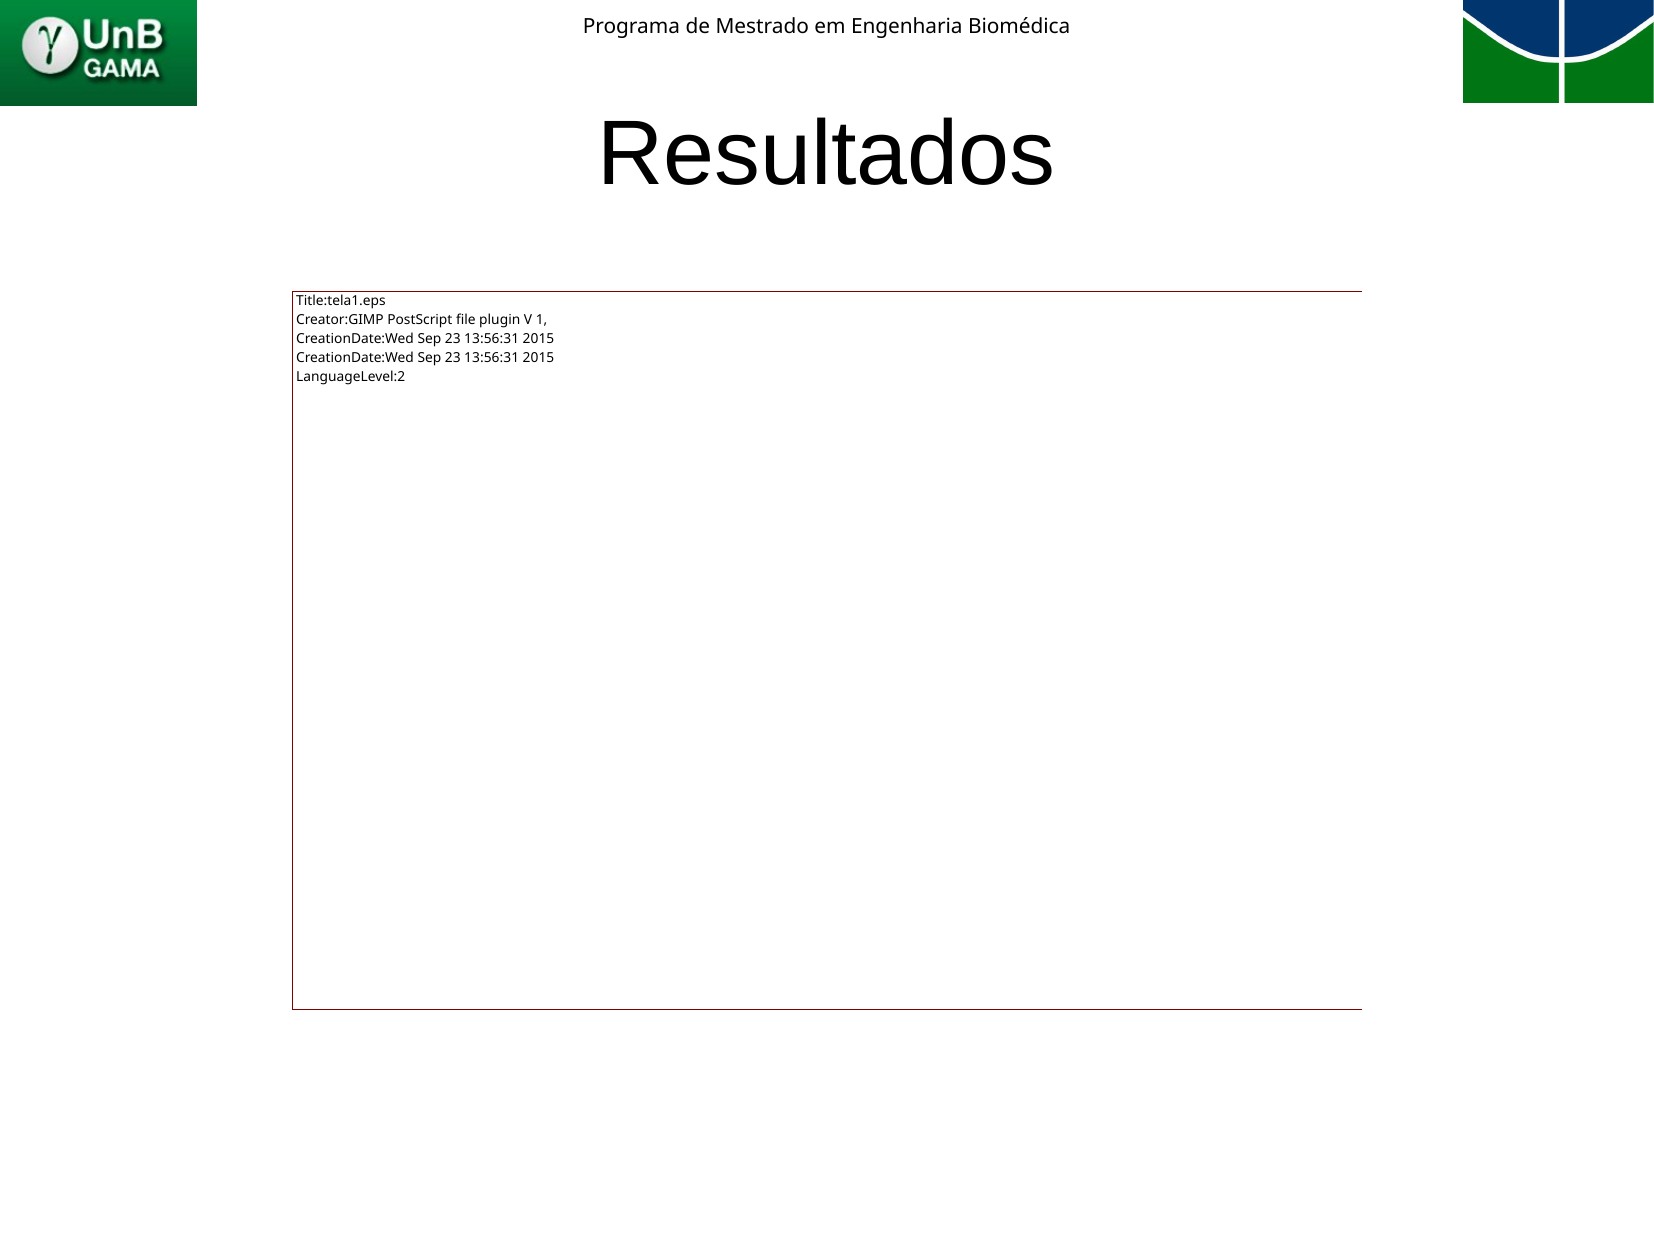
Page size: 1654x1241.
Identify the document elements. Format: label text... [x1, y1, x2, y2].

picture [1463, 0, 1654, 103]
title Resultados [82, 49, 1571, 257]
picture [0, 0, 197, 106]
picture [291, 290, 1362, 1010]
